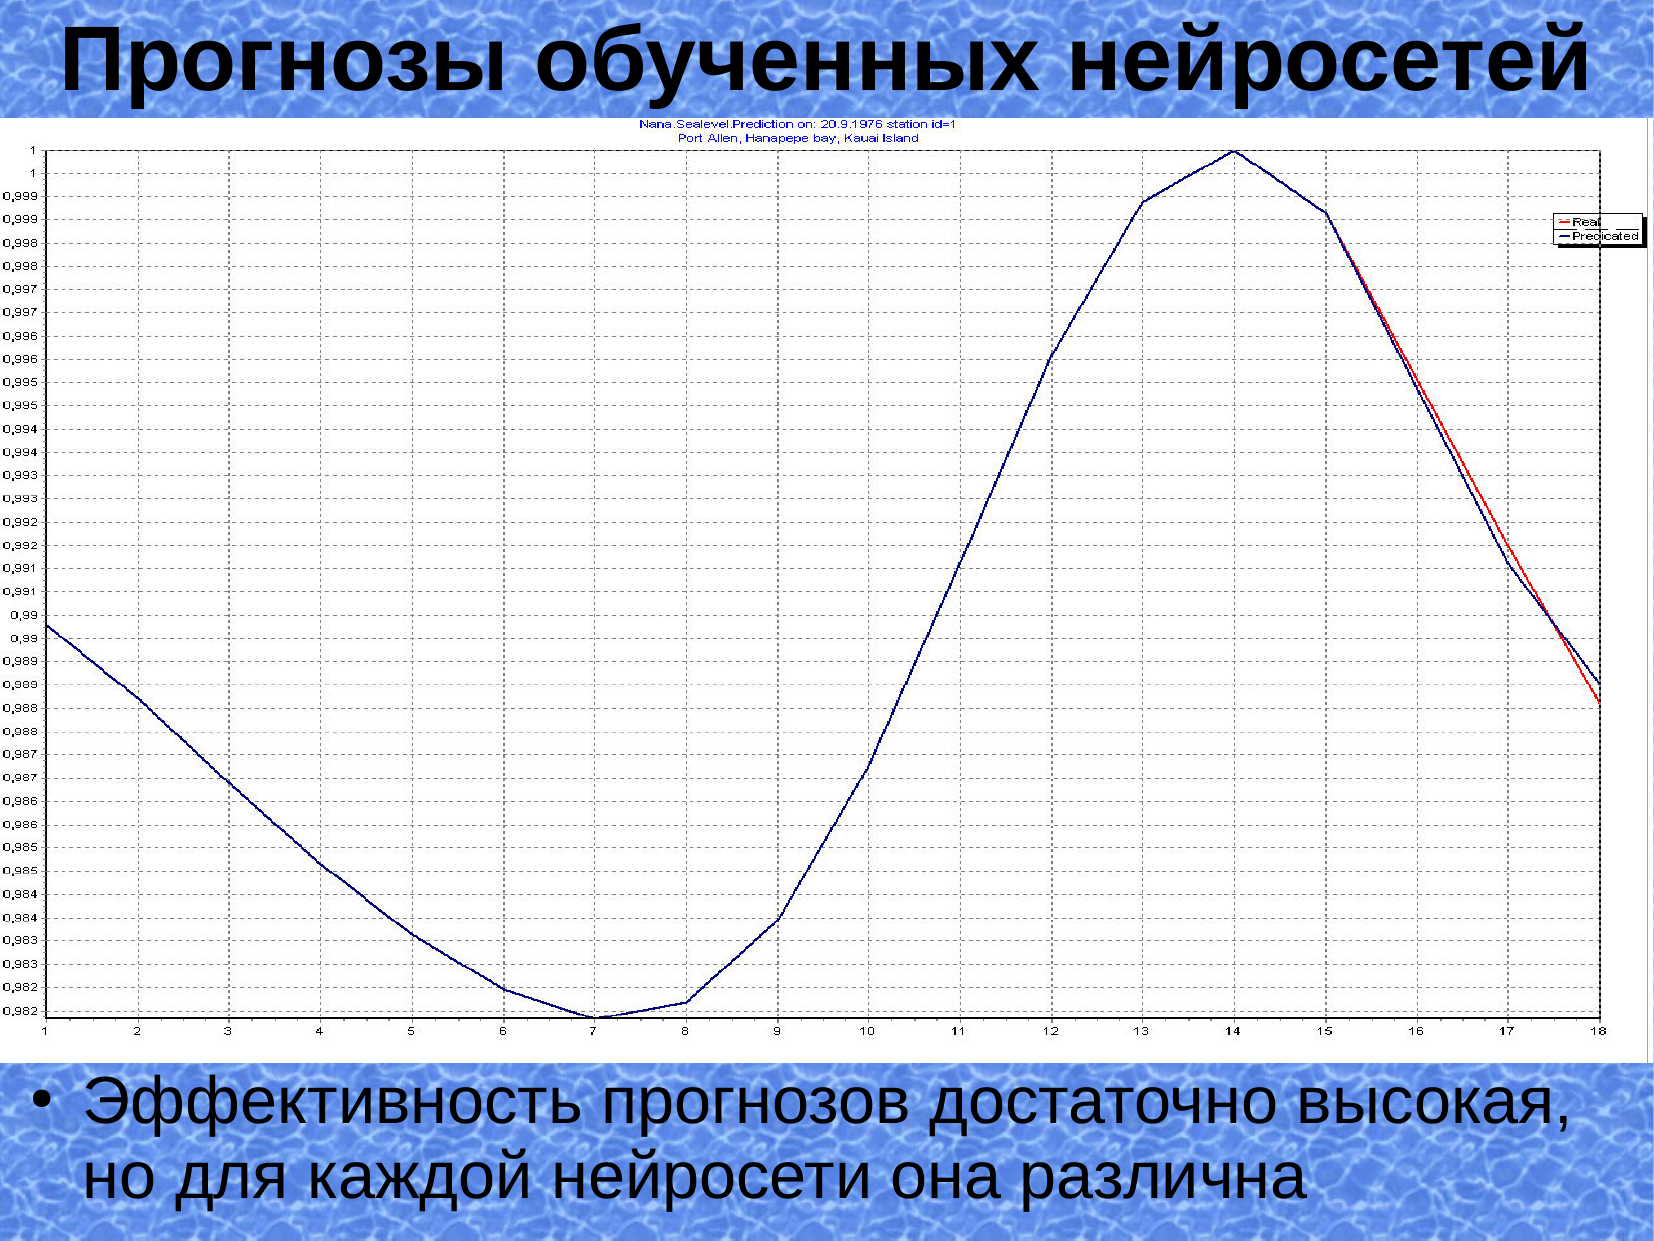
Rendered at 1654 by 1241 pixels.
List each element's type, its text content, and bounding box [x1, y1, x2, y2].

list Эффективность прогнозов достаточно высокая, но для каждой нейросети она различна [12, 1062, 1654, 1241]
picture [0, 118, 1654, 1241]
title Прогнозы обученных нейросетей [0, 0, 1654, 118]
